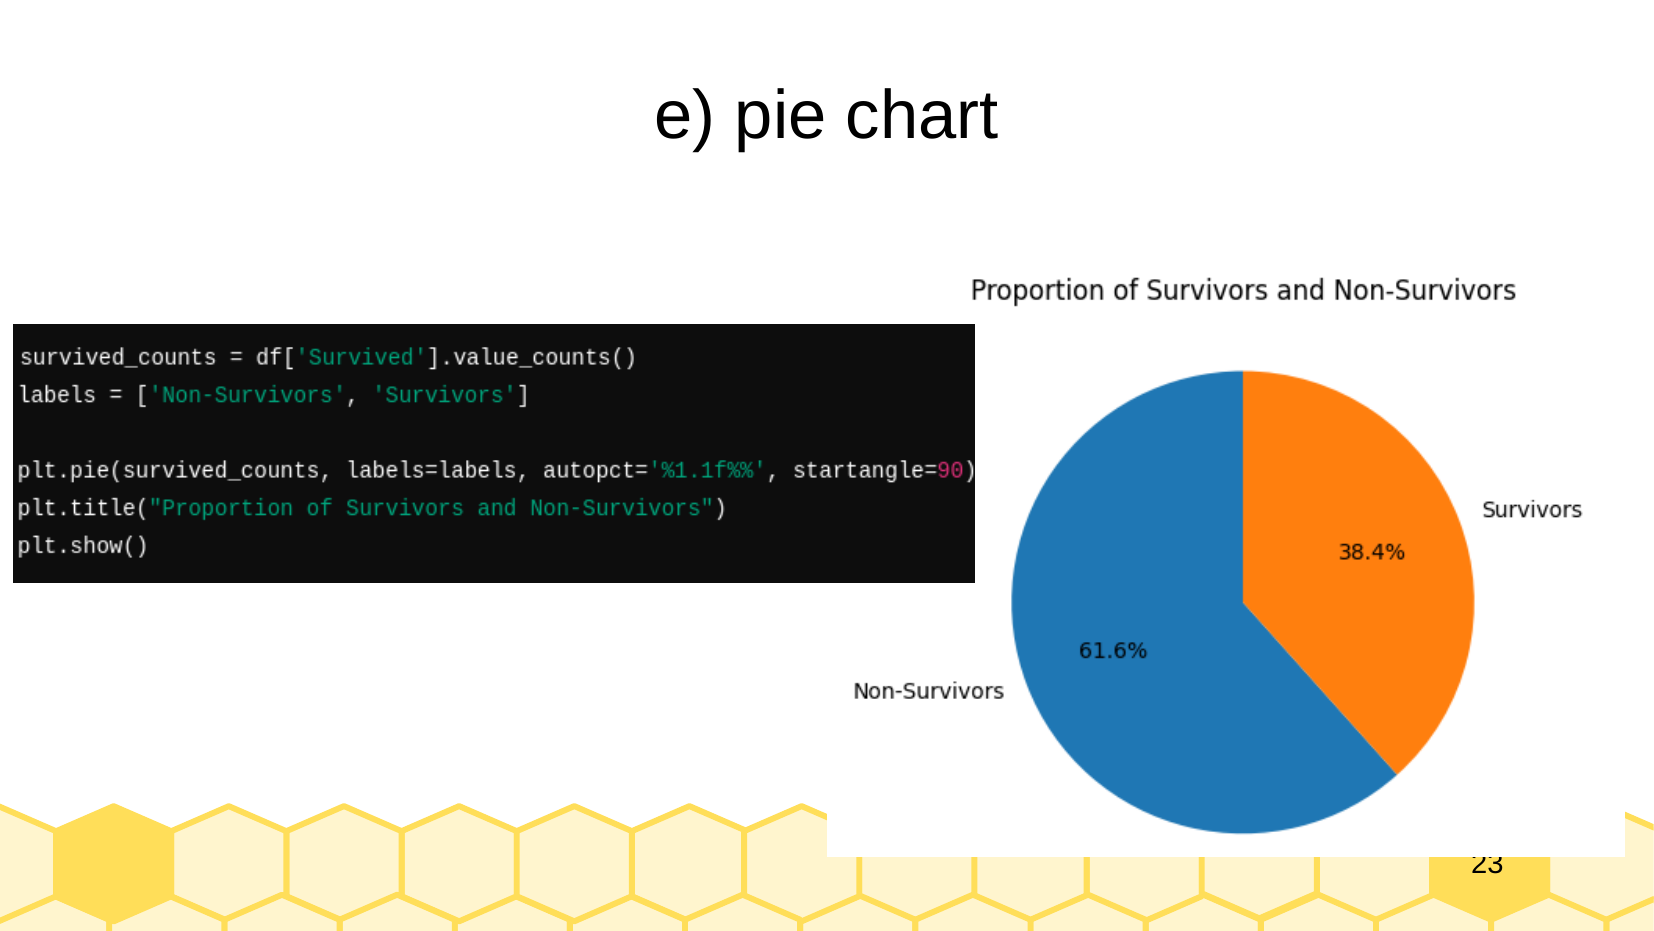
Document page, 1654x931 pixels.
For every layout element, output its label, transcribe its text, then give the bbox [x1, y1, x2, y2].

title e) pie chart [82, 37, 1571, 193]
picture [13, 250, 1625, 857]
